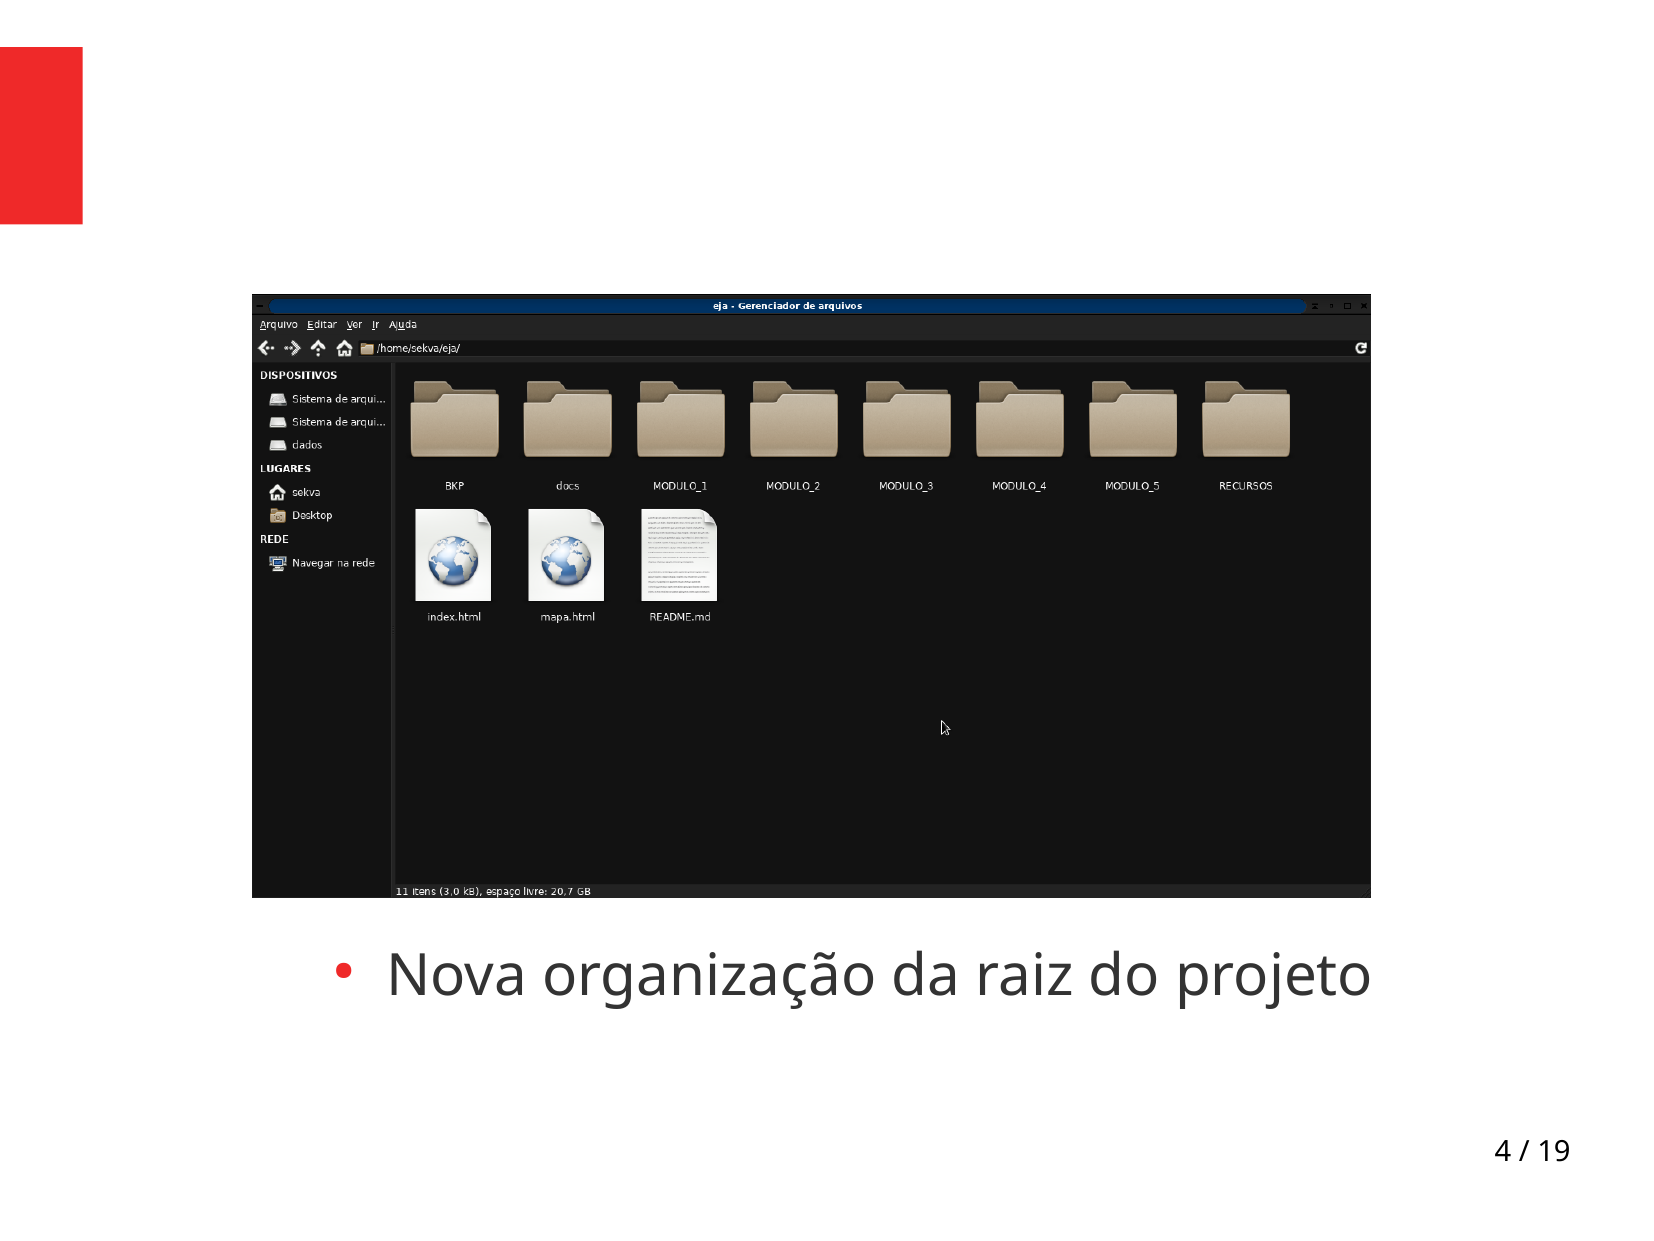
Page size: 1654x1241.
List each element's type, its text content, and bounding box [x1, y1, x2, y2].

picture [252, 294, 1371, 898]
list Nova organização da raiz do projeto [129, 933, 1560, 1109]
